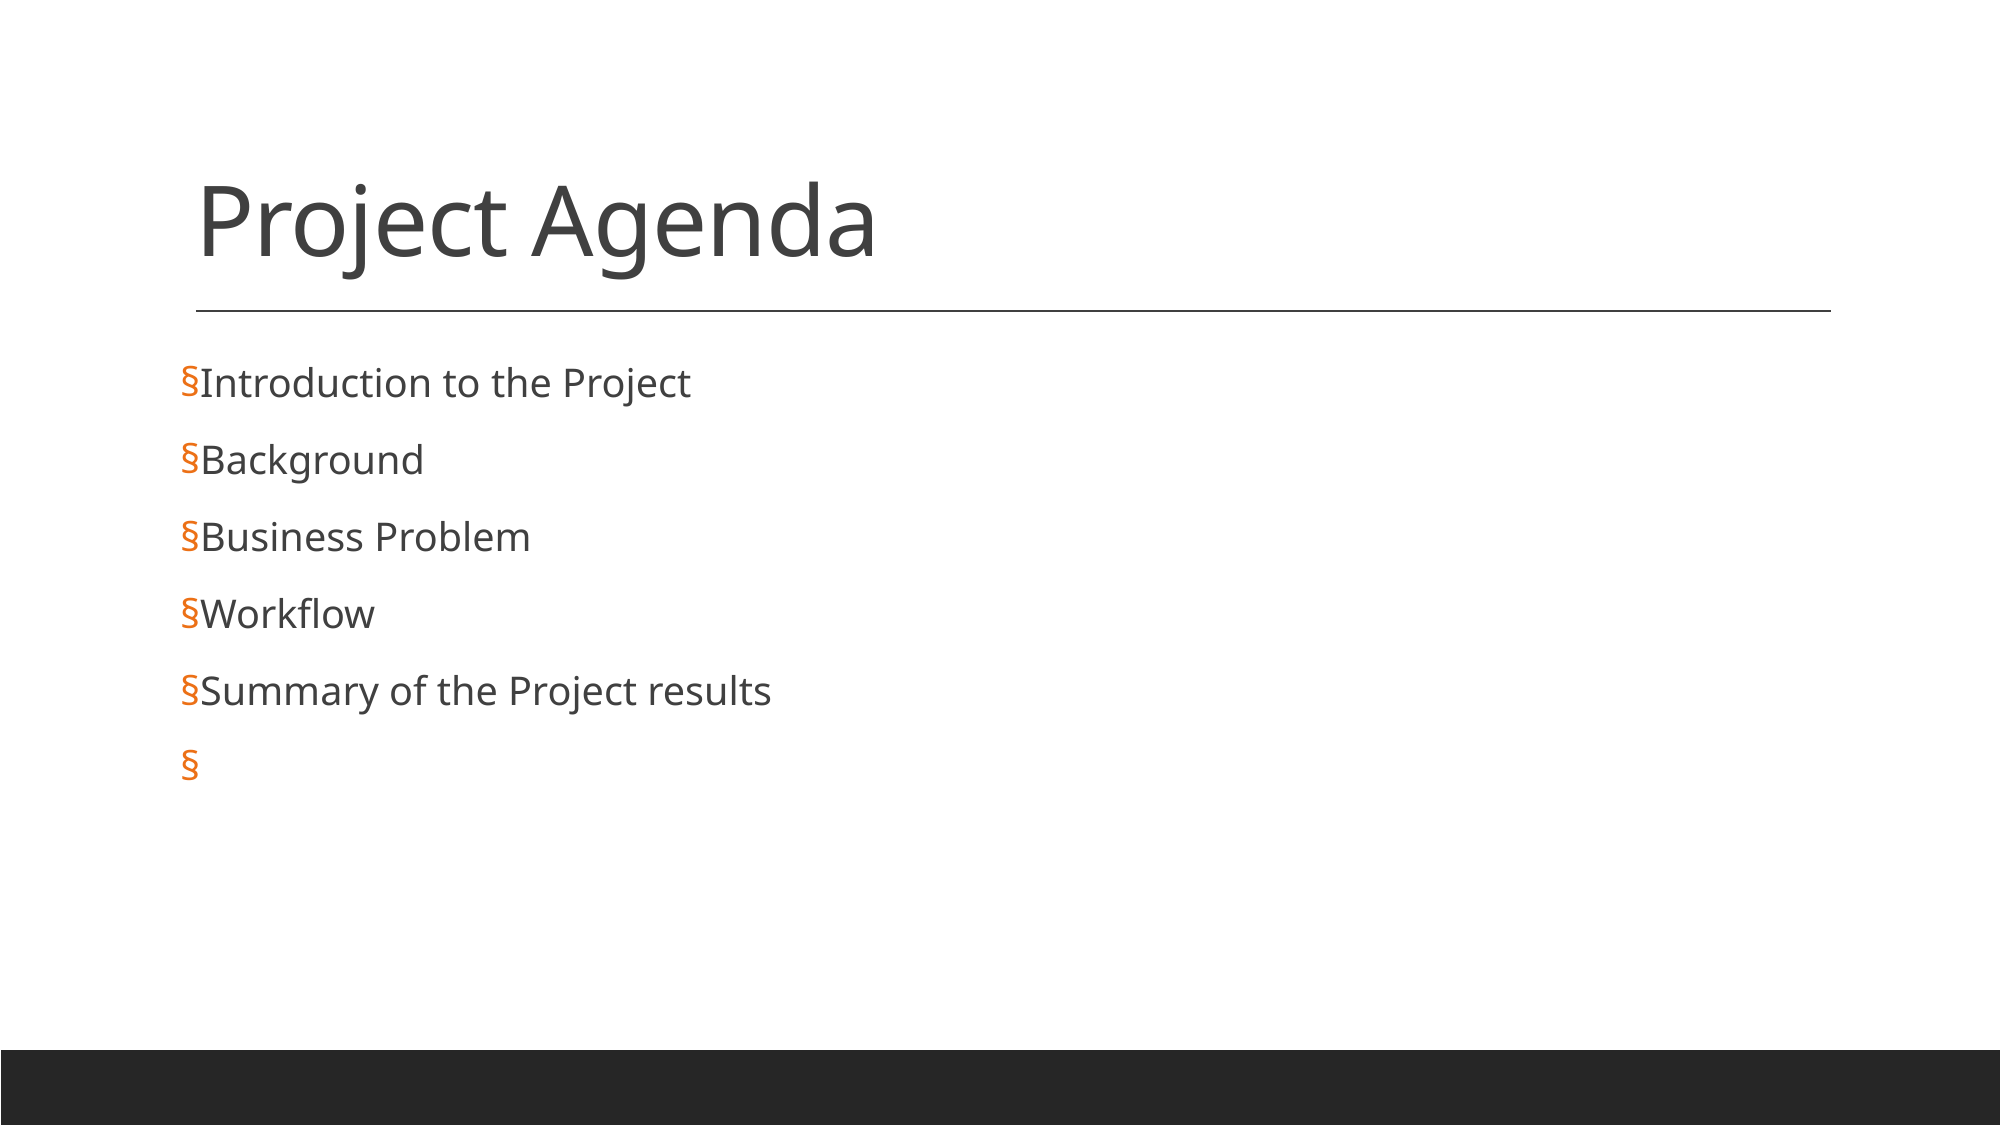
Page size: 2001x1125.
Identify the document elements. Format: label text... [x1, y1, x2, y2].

title Project Agenda [180, 47, 1831, 286]
list Introduction to the Project Background Business Problem Workflow Summary of the Project results [180, 345, 1831, 963]
